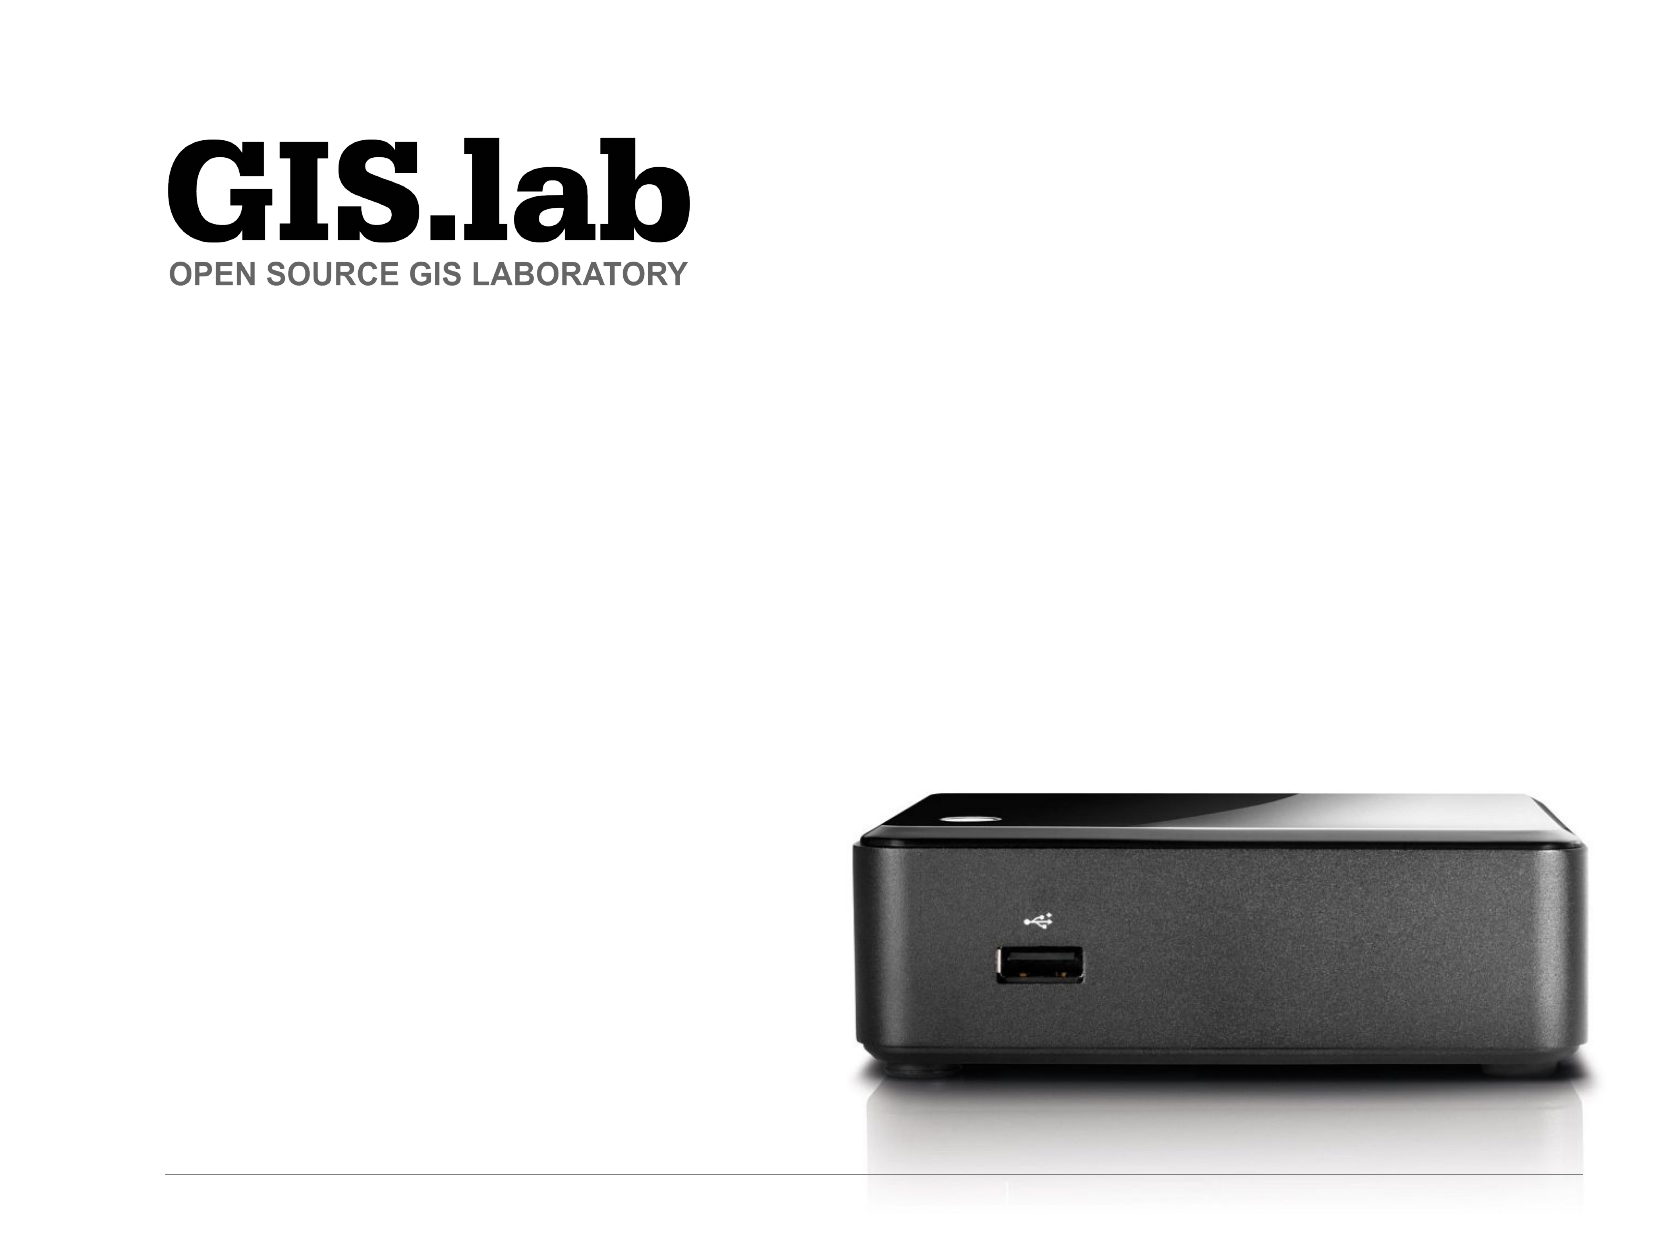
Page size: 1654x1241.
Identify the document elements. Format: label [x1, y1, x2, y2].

picture [845, 791, 1607, 1214]
picture [160, 127, 697, 296]
